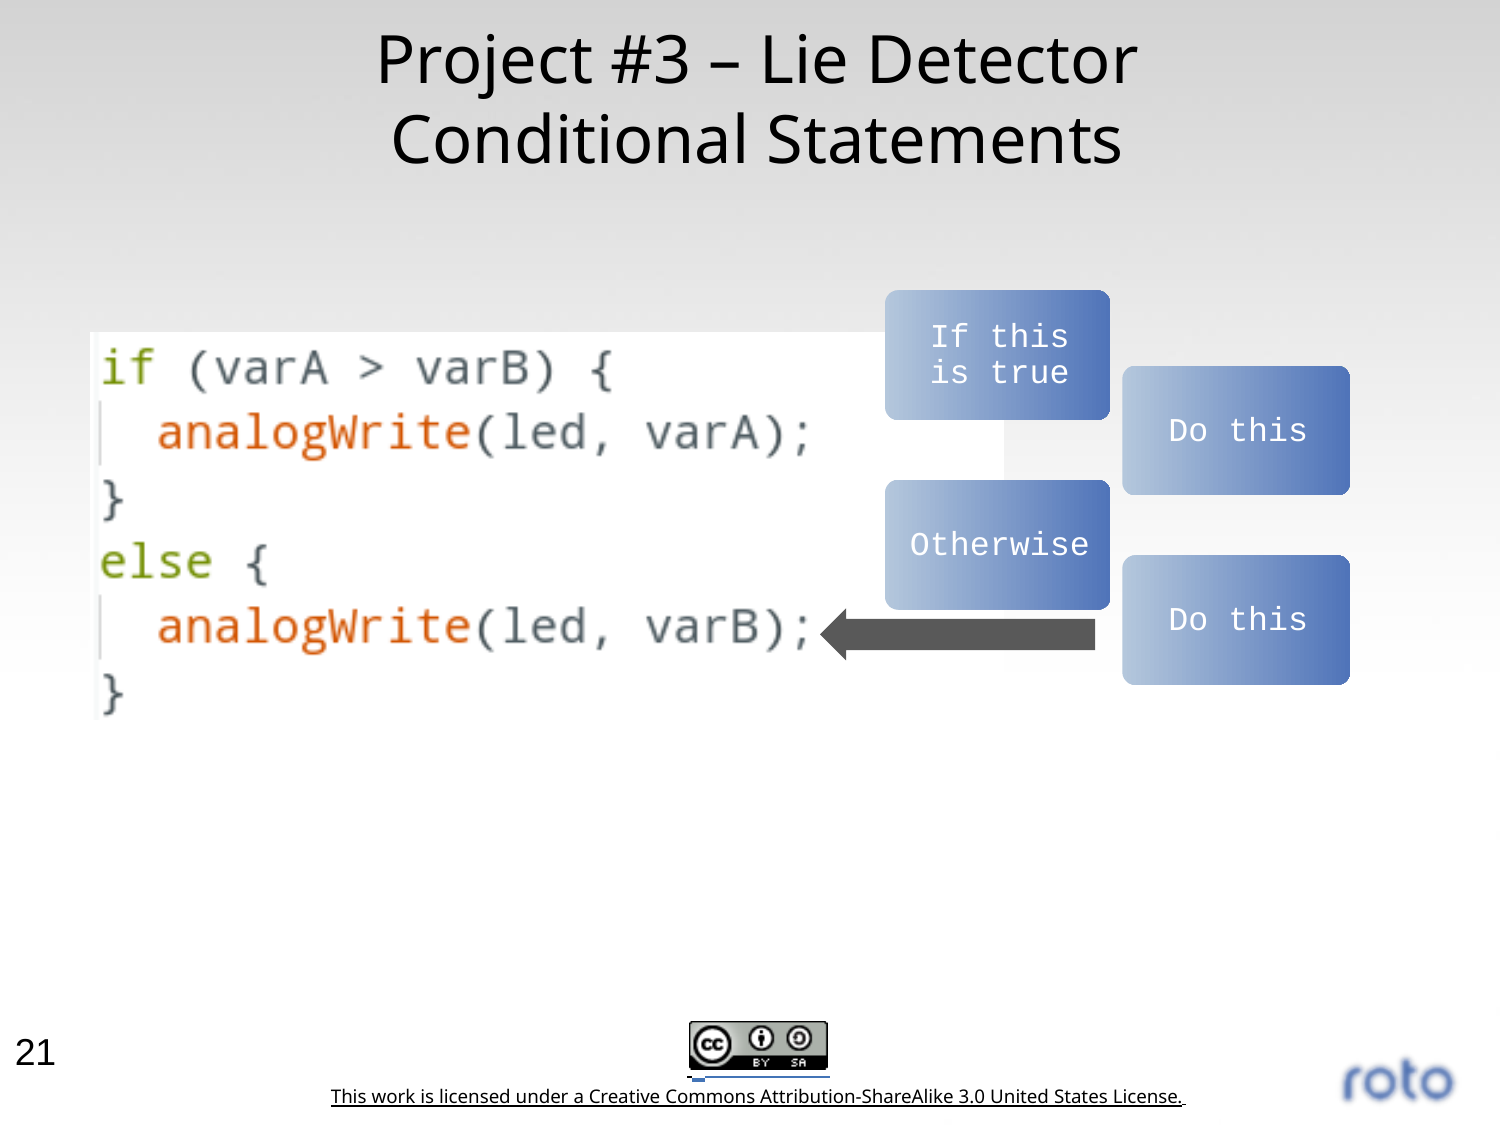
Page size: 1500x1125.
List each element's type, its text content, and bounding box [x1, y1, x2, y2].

text_box Do this [1122, 555, 1351, 685]
text_box If this is true [885, 290, 1111, 421]
text_box Otherwise [884, 479, 1111, 610]
text_box Do this [1122, 365, 1351, 496]
picture [0, 0, 1500, 1125]
text_box [820, 608, 1096, 661]
title Project #3 – Lie Detector Conditional Statements [75, 2, 1441, 191]
